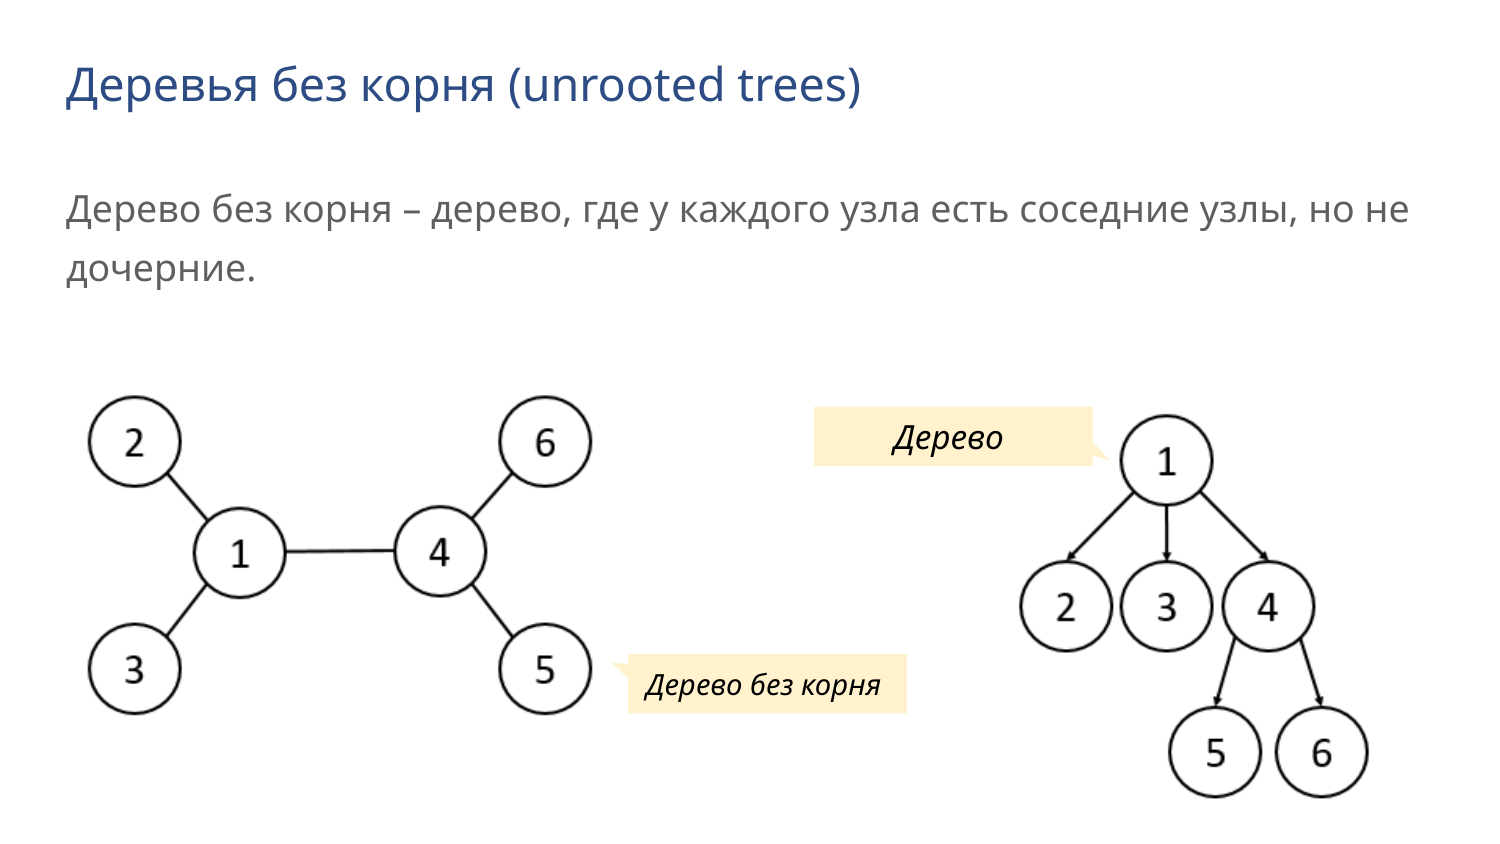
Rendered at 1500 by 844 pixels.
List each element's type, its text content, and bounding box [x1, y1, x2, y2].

text_box Дерево без корня [608, 653, 908, 715]
picture [63, 380, 605, 731]
text_box Дерево [813, 405, 1113, 467]
picture [1007, 405, 1380, 808]
list Дерево без корня – дерево, где у каждого узла есть соседние узлы, но не дочерние. [51, 159, 1449, 815]
title Деревья без корня (unrooted trees) [51, 36, 1449, 131]
